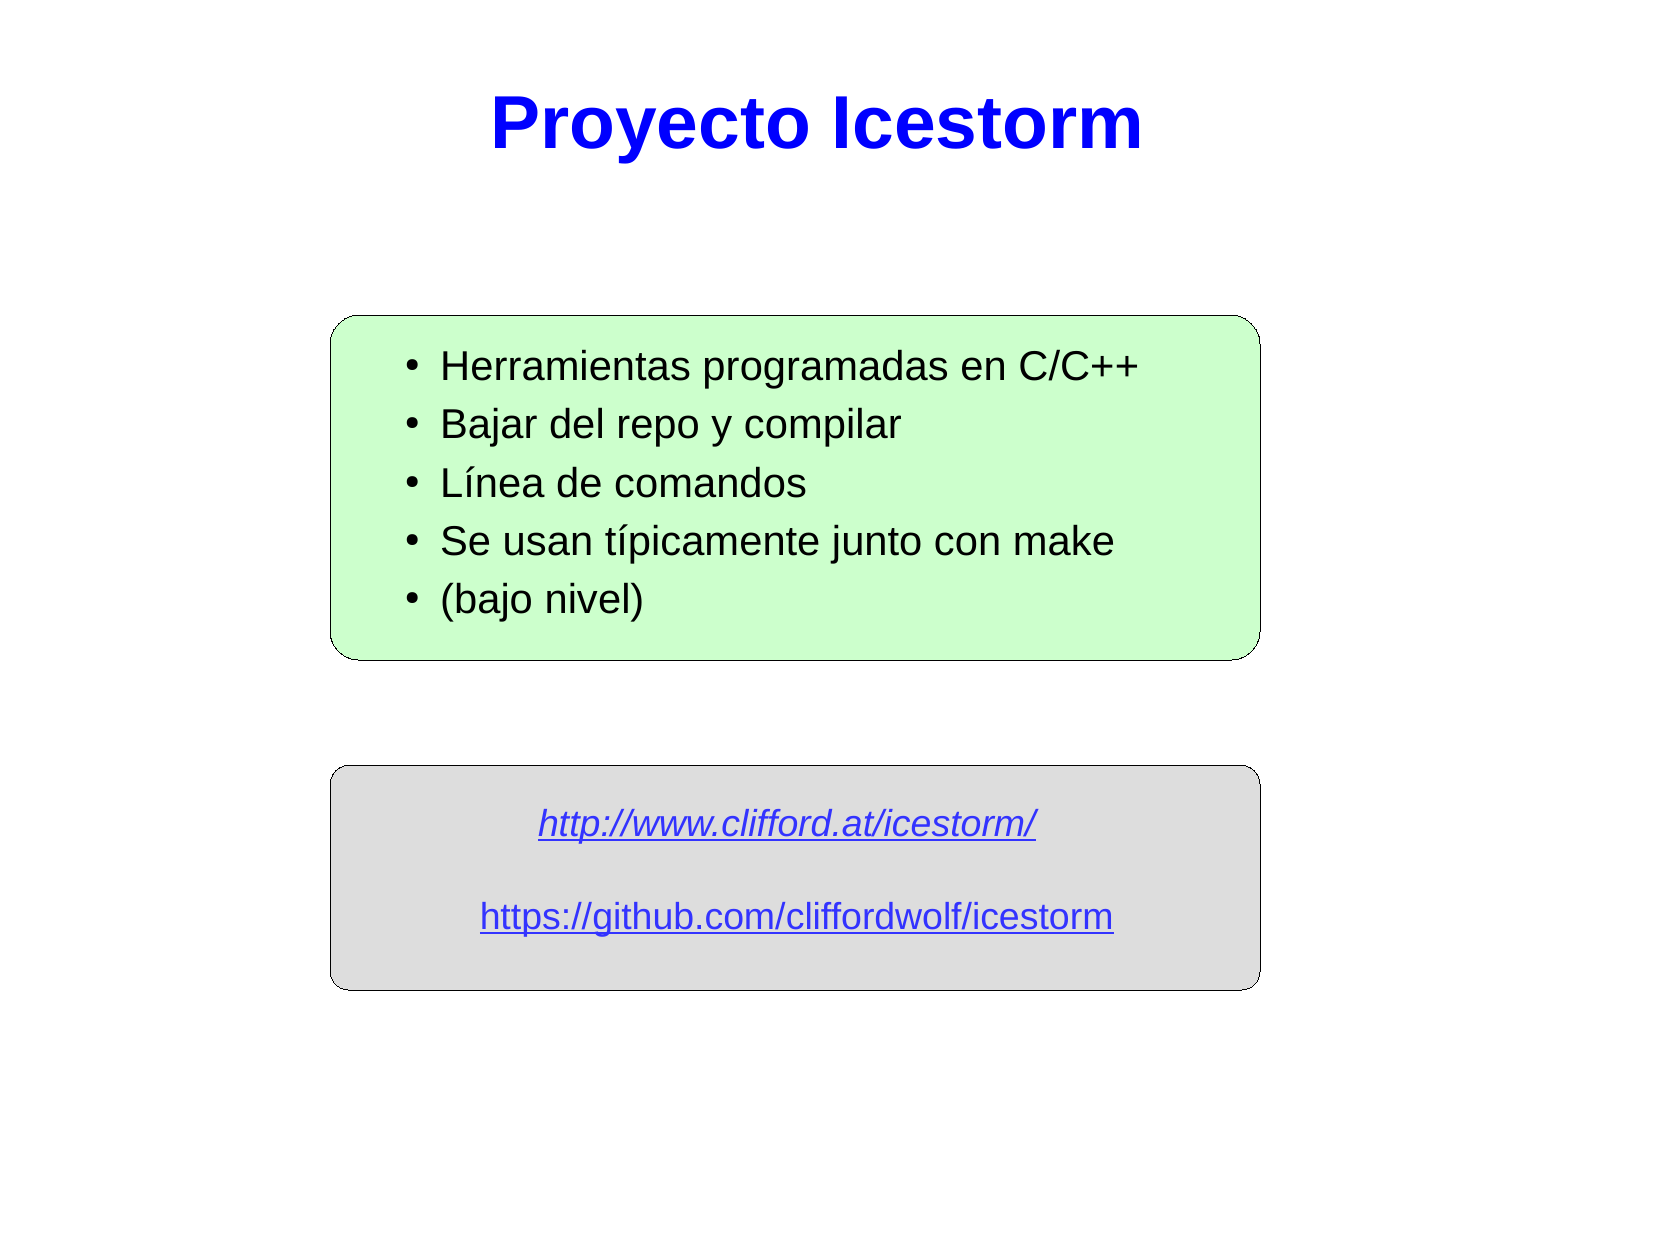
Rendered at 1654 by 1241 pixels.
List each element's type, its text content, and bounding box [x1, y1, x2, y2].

text_box Herramientas programadas en C/C++ Bajar del repo y compilar Línea de comandos Se usan típicamente junto con make (bajo nivel) [390, 335, 1291, 631]
text_box [330, 315, 1261, 661]
text_box http://www.clifford.at/icestorm/ [523, 795, 1111, 871]
text_box https://github.com/cliffordwolf/icestorm [465, 888, 1129, 946]
text_box Proyecto Icestorm [90, 73, 1546, 211]
text_box [330, 765, 1261, 991]
